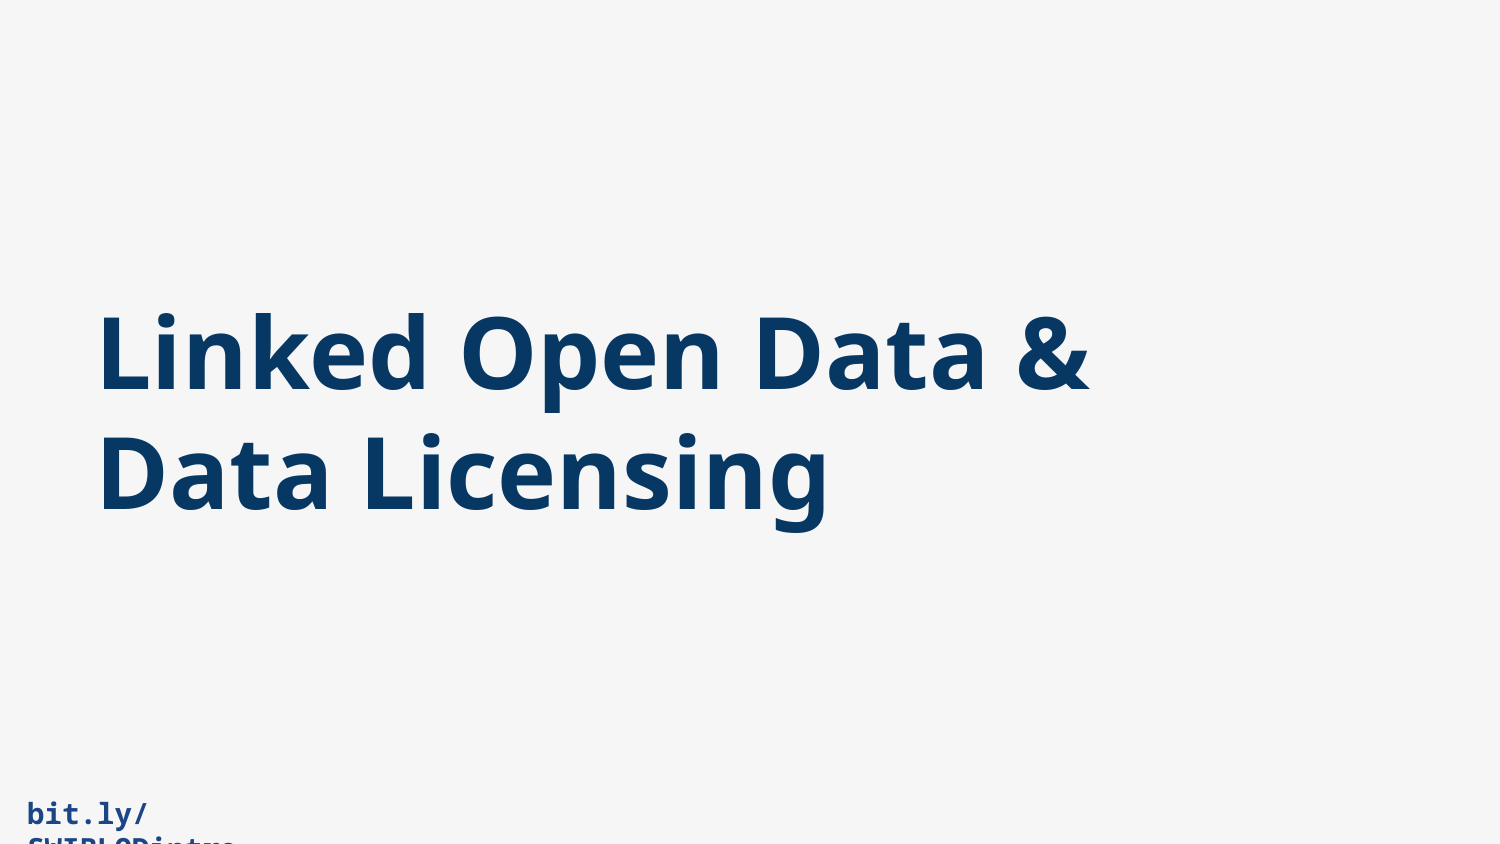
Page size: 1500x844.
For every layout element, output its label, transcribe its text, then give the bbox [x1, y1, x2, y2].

title Linked Open Data & Data Licensing [80, 73, 1125, 745]
